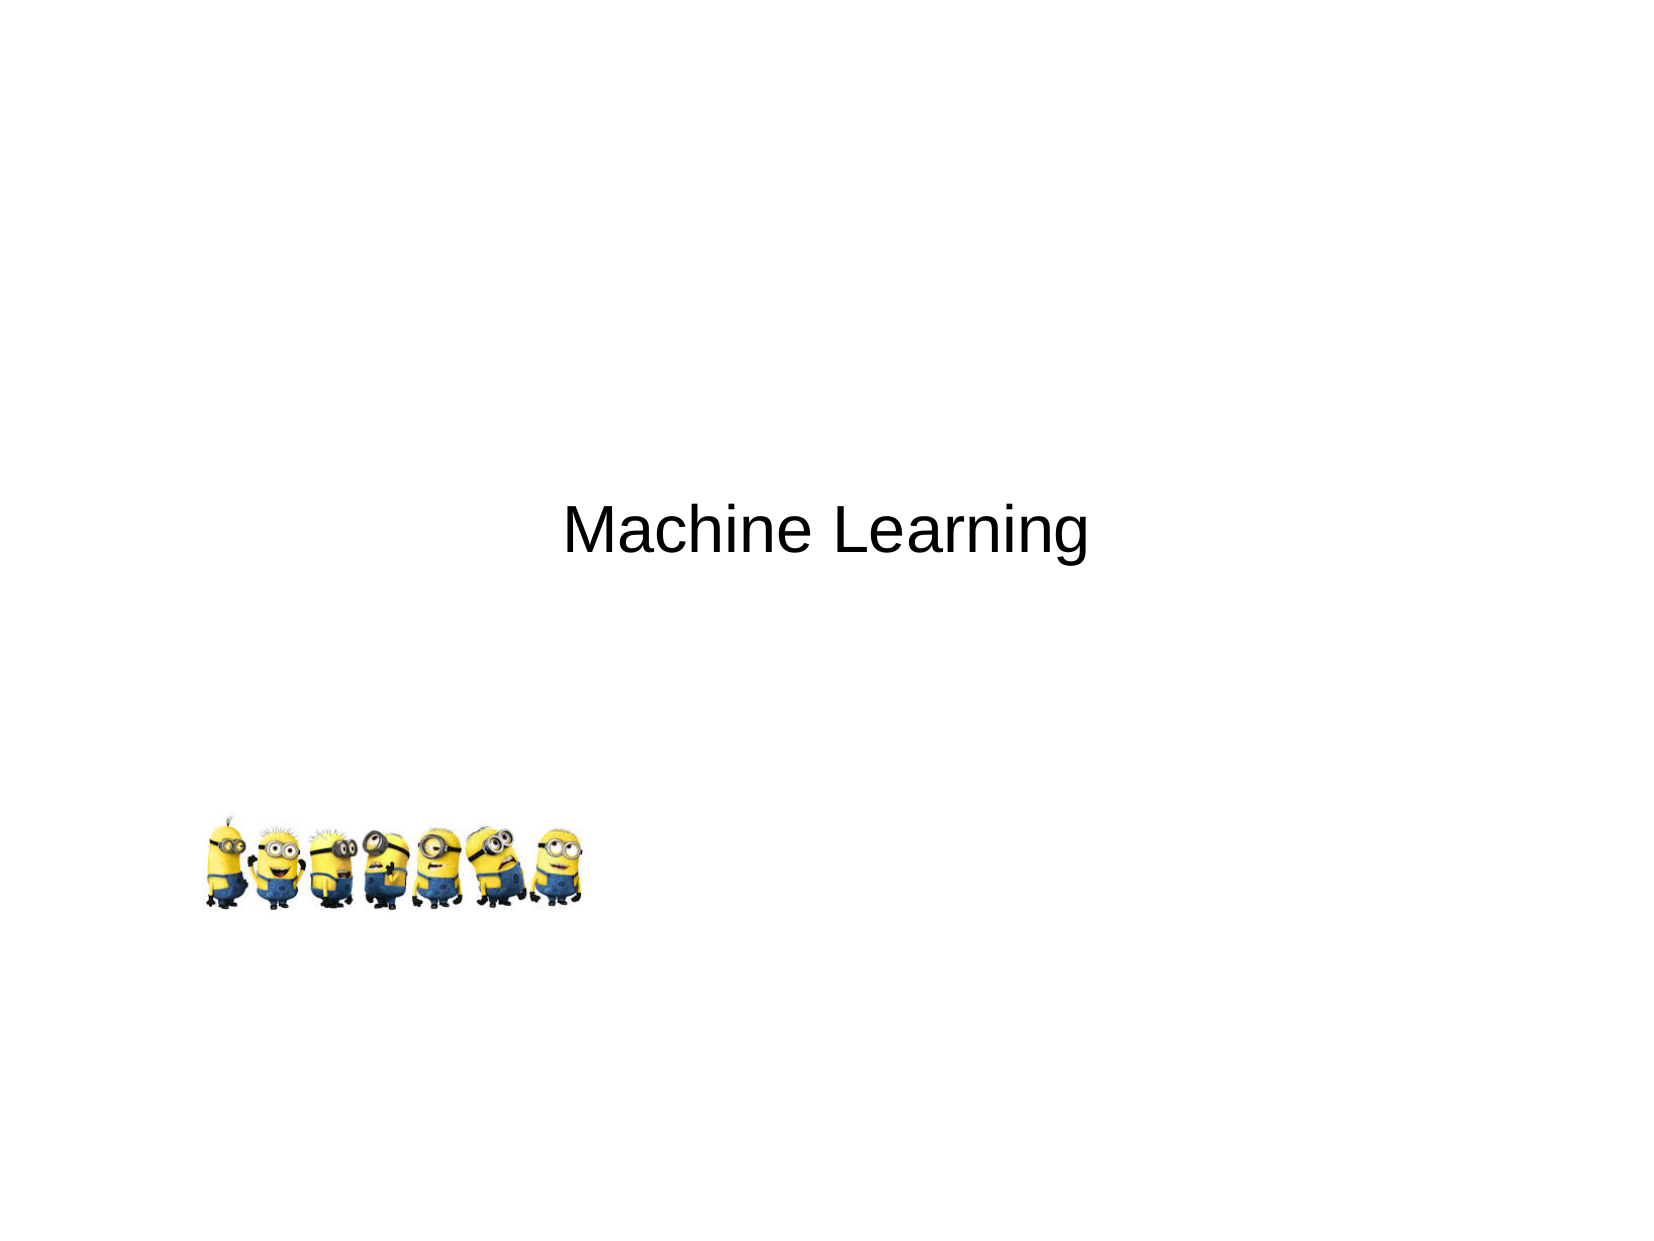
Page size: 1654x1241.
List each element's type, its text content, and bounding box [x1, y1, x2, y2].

picture [202, 797, 586, 931]
subtitle Machine Learning [82, 49, 1571, 1010]
